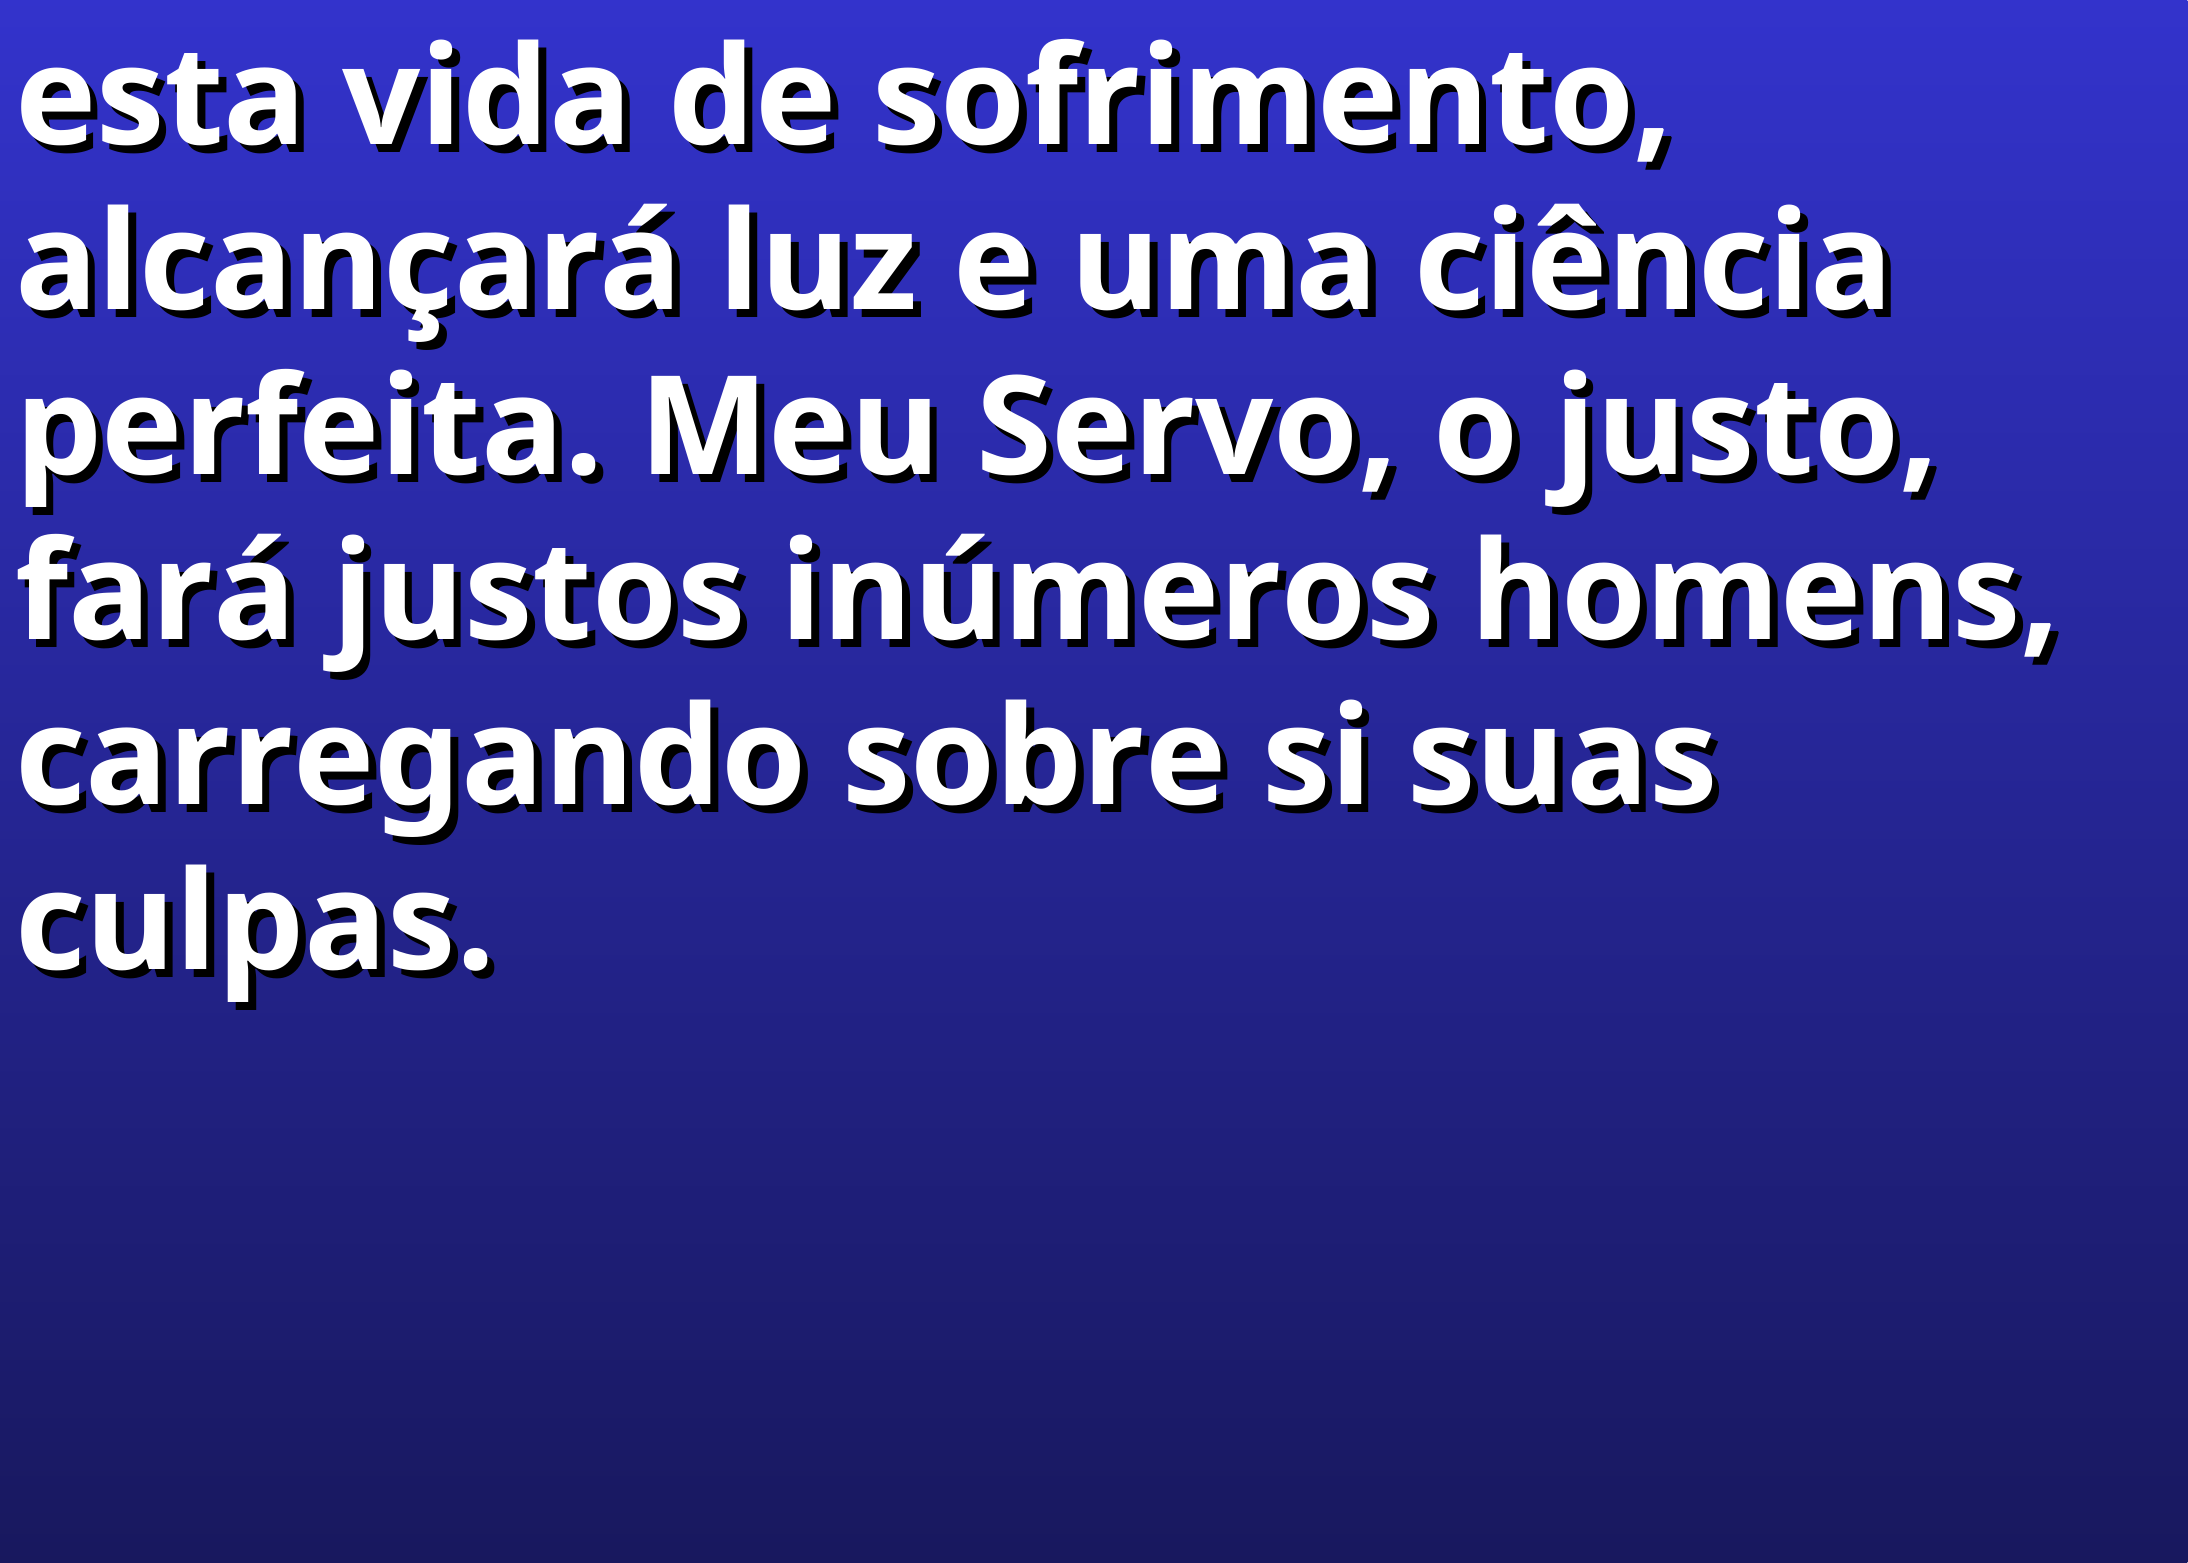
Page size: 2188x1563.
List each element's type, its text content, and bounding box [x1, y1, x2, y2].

text_box esta vida de sofrimento, alcançará luz e uma ciência perfeita. Meu Servo, o justo, fará justos inúmeros homens, carregando sobre si suas culpas. [0, 0, 2188, 1005]
